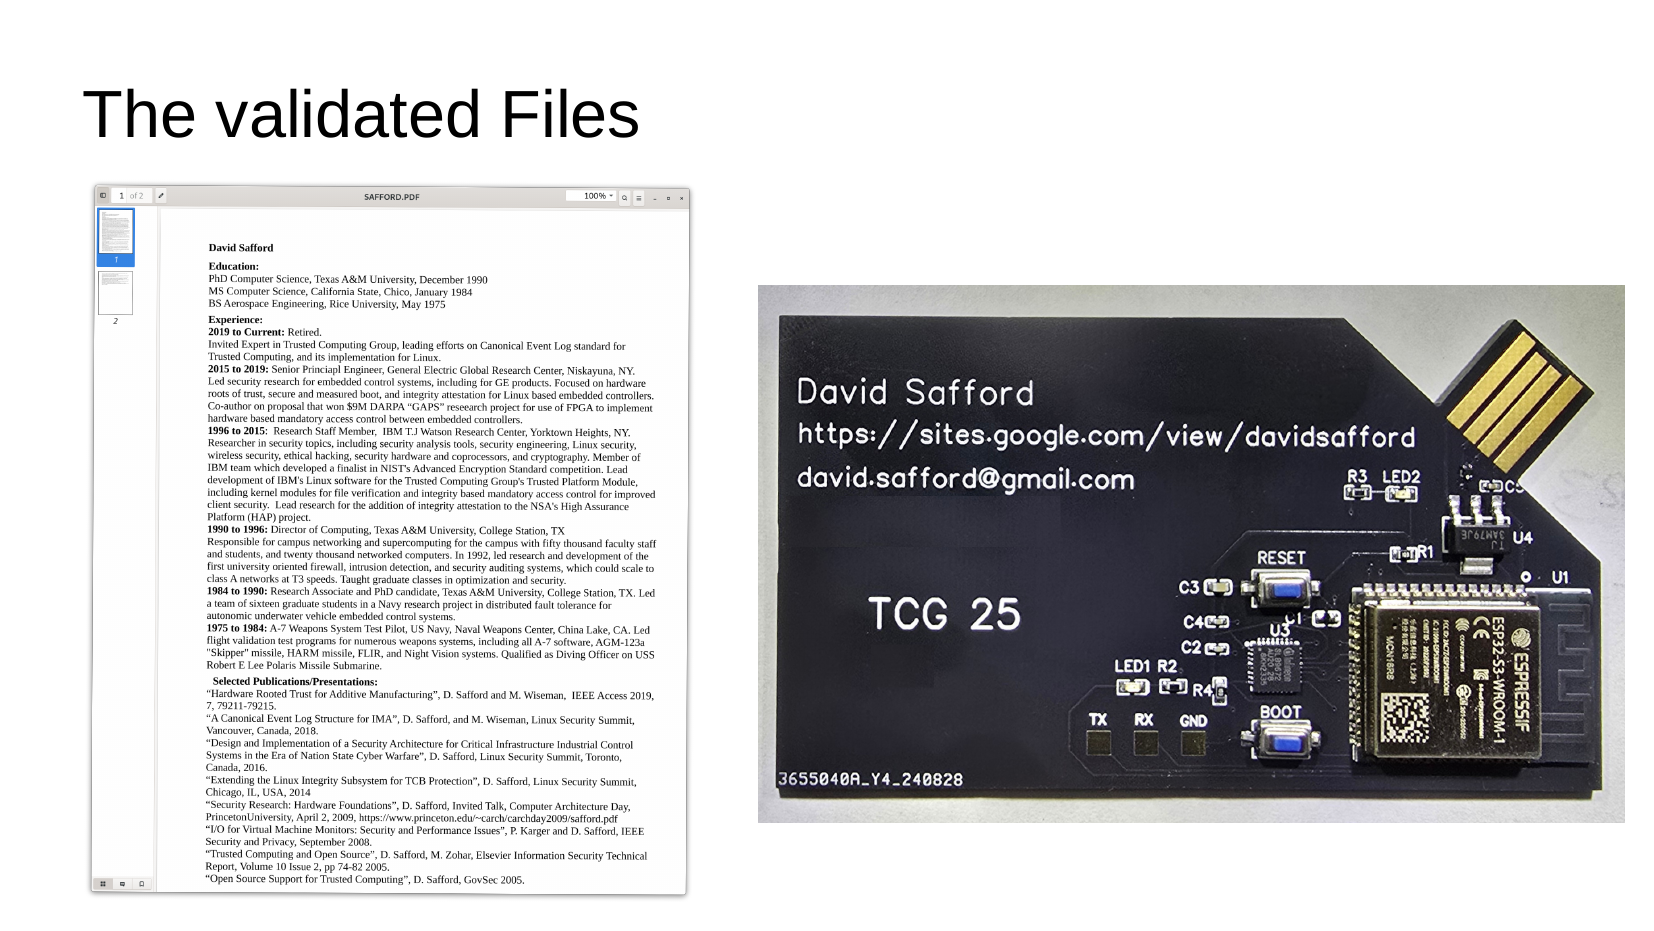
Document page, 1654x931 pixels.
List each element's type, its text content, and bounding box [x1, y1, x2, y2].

picture [758, 285, 1625, 823]
title The validated Files [82, 37, 1571, 193]
picture [82, 177, 698, 904]
